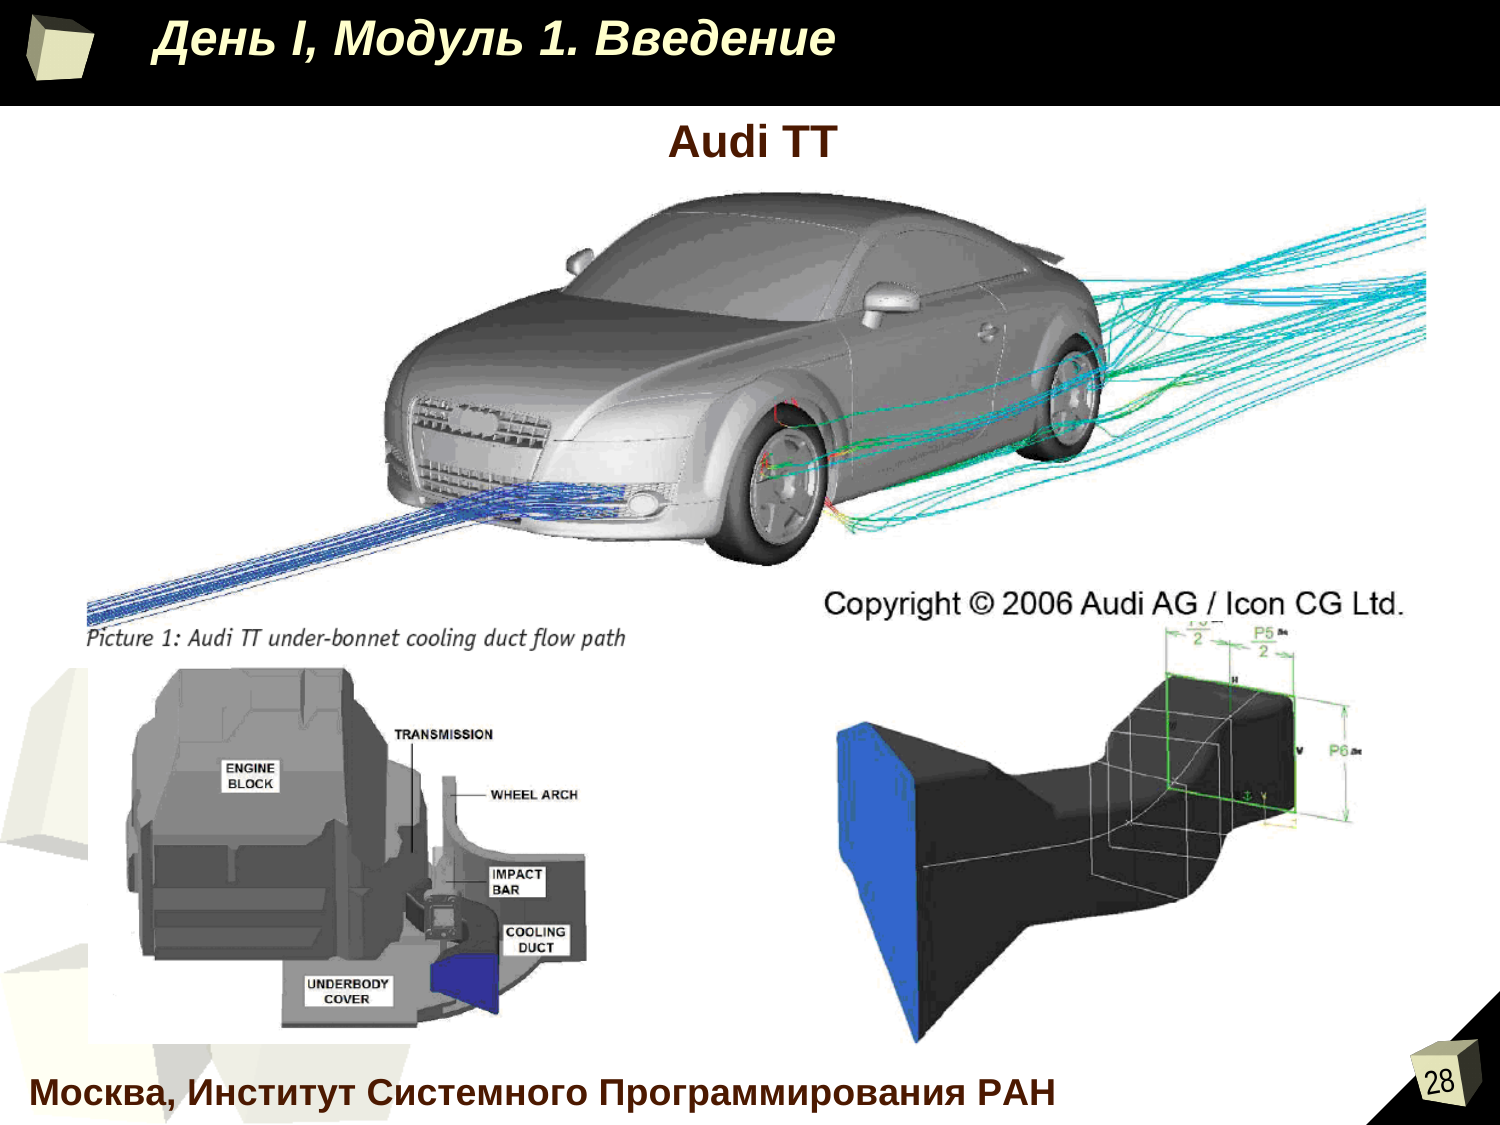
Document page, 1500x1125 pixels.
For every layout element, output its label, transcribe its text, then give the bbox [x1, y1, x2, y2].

picture [0, 185, 1436, 1125]
text_box Audi TT [5, 104, 1500, 185]
picture [423, 1088, 433, 1102]
